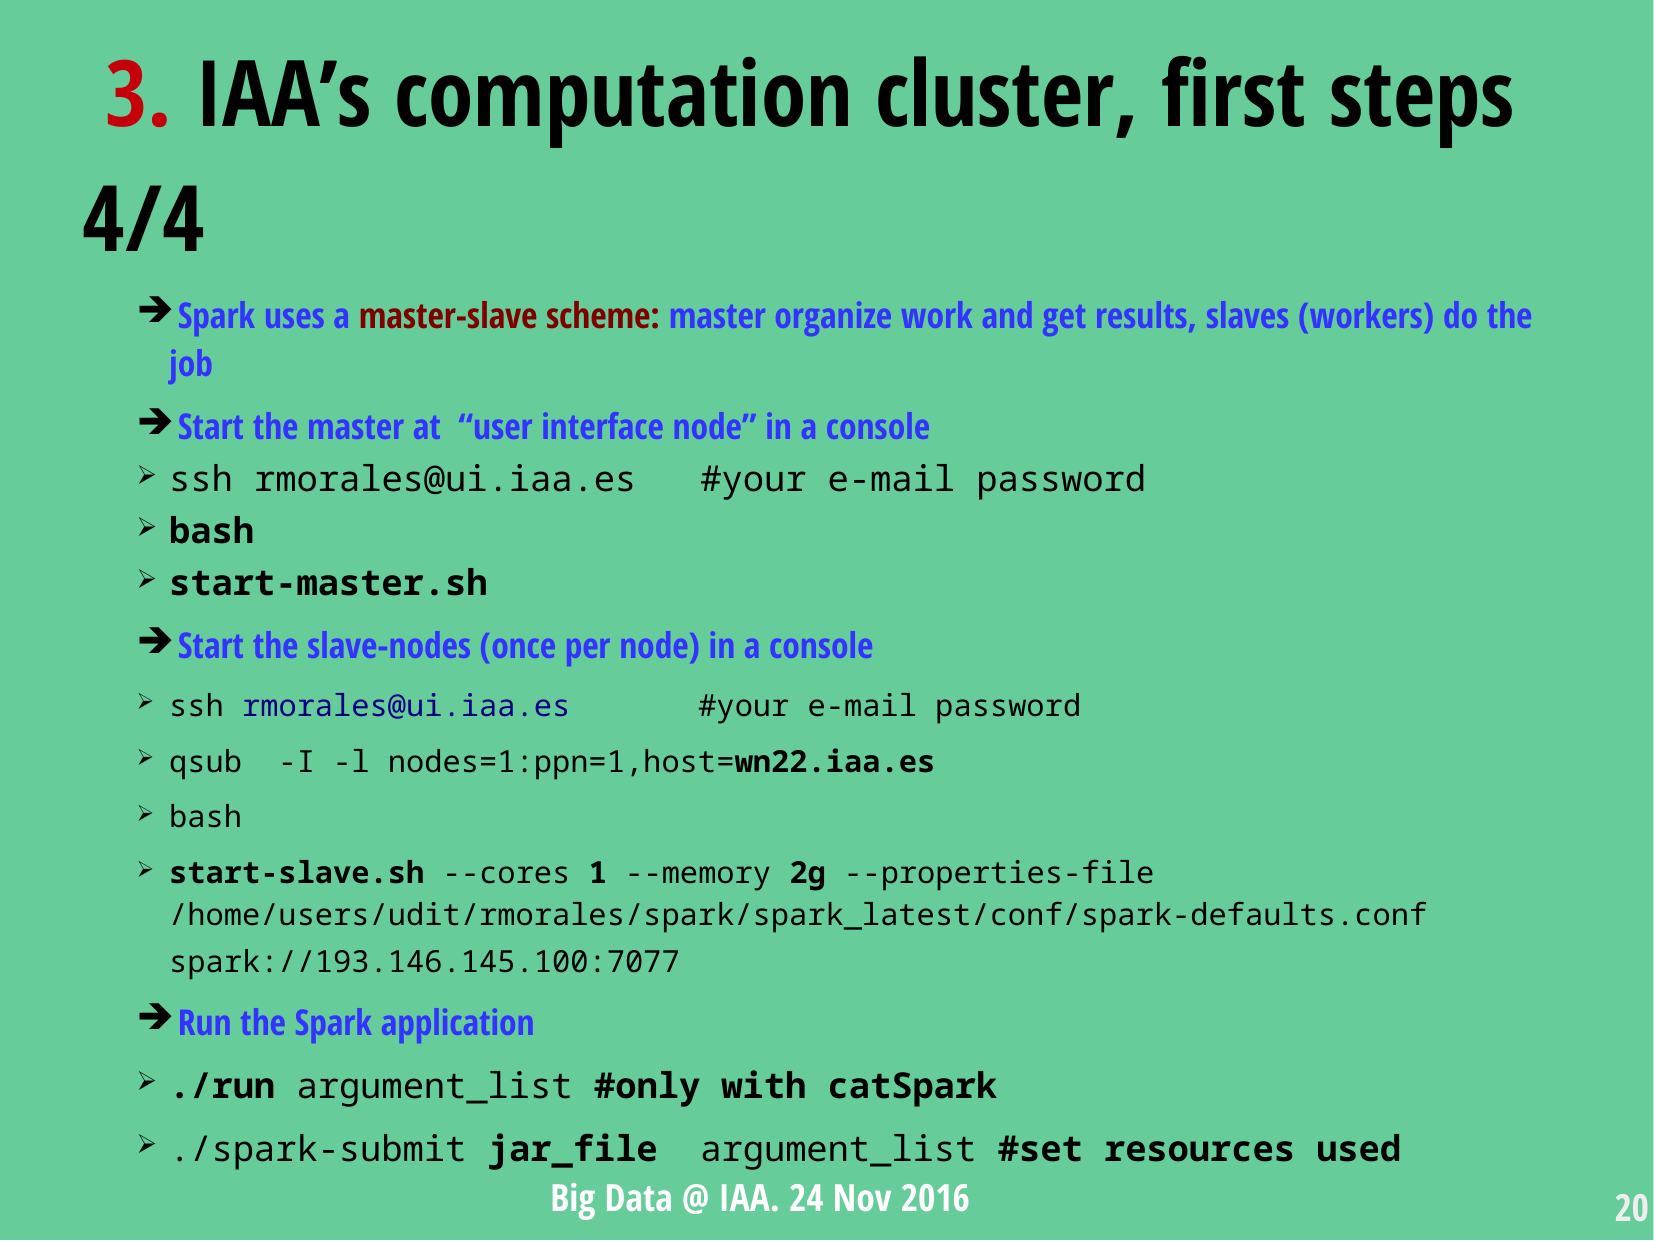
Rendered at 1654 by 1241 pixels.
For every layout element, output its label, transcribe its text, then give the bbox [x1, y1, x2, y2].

list Spark uses a master-slave scheme: master organize work and get results, slaves (workers) do the job Start the master at “user interface node” in a console ssh rmorales@ui.iaa.es #your e-mail password bash start-master.sh Start the slave-nodes (once per node) in a console ssh rmorales@ui.iaa.es #your e-mail password qsub -I -l nodes=1:ppn=1,host=wn22.iaa.es bash start-slave.sh --cores 1 --memory 2g --properties-file /home/users/udit/rmorales/spark/spark_latest/conf/spark-defaults.conf spark://193.146.145.100:7077 Run the Spark application ./run argument_list #only with catSpark ./spark-submit jar_file argument_list #set resources used [82, 290, 1571, 1182]
title 3. IAA’s computation cluster, first steps 4/4 [82, 27, 1571, 279]
